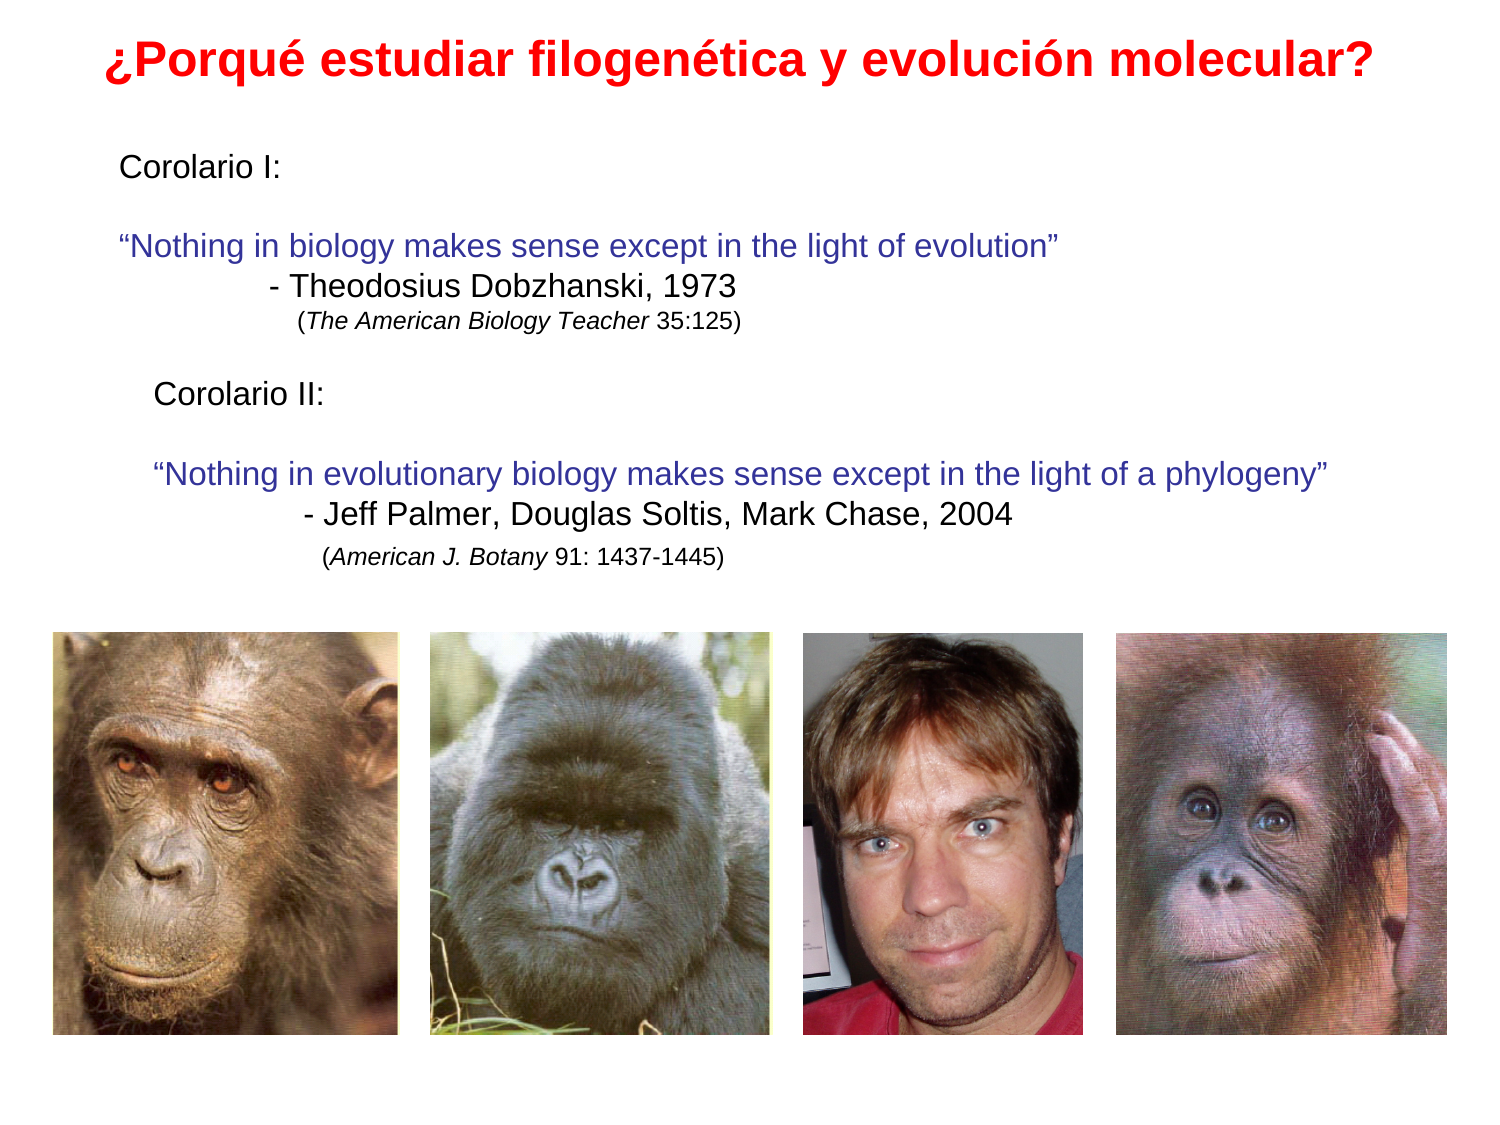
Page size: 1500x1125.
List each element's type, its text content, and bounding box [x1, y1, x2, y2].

picture [1116, 633, 1447, 1035]
text_box Corolario I: “Nothing in biology makes sense except in the light of evolution” - Theodosius Dobzhanski, 1973 (The American Biology Teacher 35:125) [104, 137, 1085, 373]
picture [52, 632, 400, 1035]
picture [803, 633, 1083, 1035]
text_box ¿Porqué estudiar filogenética y evolución molecular? [88, 19, 1392, 95]
picture [430, 632, 773, 1035]
text_box Corolario II: “Nothing in evolutionary biology makes sense except in the light of a phylogeny” - Jeff Palmer, Douglas Soltis, Mark Chase, 2004 (American J. Botany 91: 1437-1445) [138, 364, 1355, 580]
